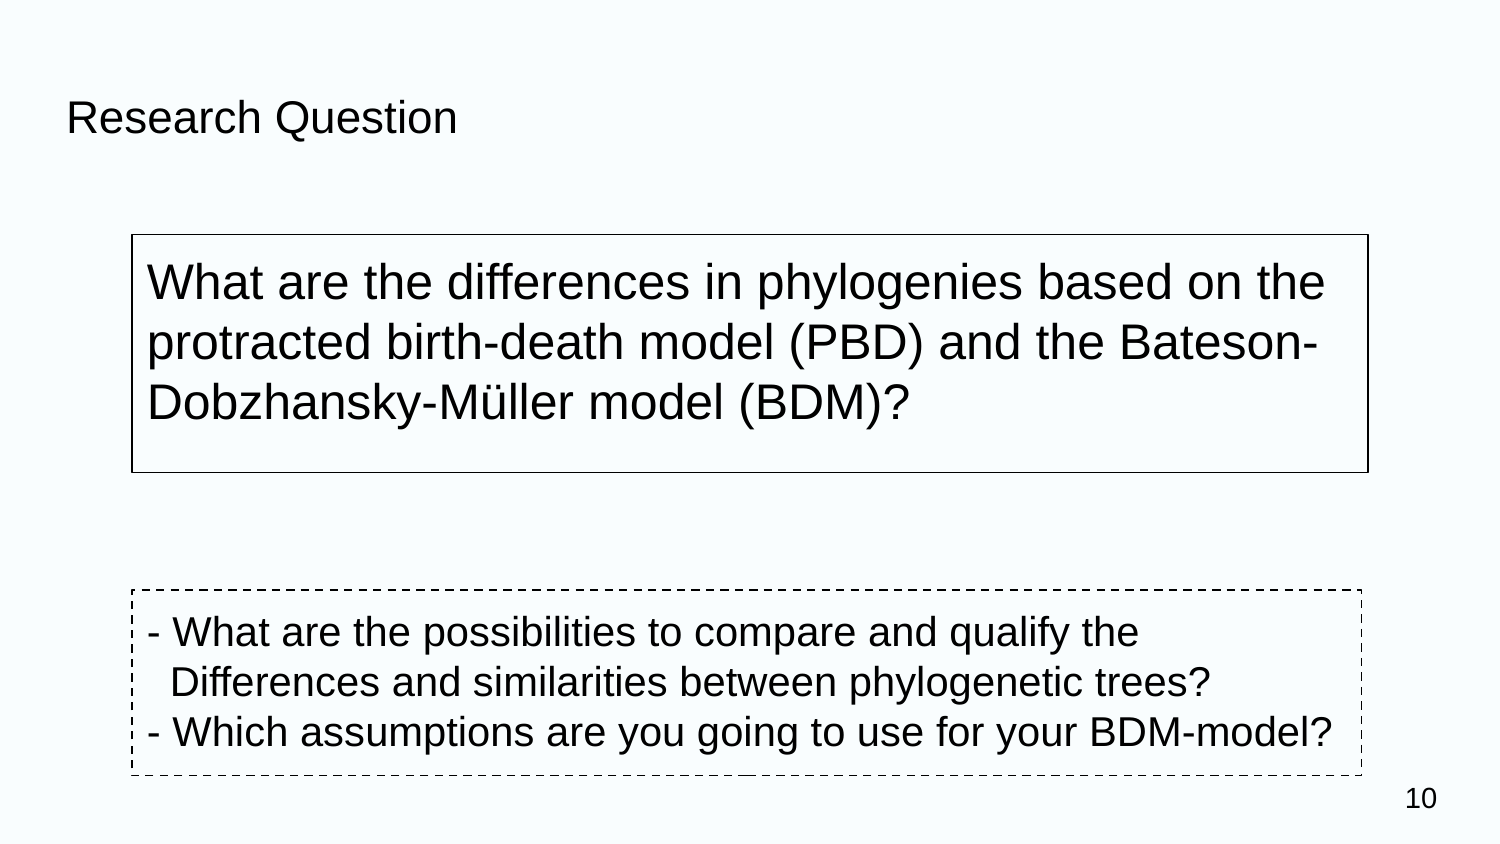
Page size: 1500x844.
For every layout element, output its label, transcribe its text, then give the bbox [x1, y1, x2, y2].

title Research Question [51, 72, 1449, 167]
text_box - What are the possibilities to compare and qualify the Differences and similarities between phylogenetic trees? - Which assumptions are you going to use for your BDM-model? [131, 590, 1362, 776]
list What are the differences in phylogenies based on the protracted birth-death model (PBD) and the Bateson-Dobzhansky-Müller model (BDM)? [131, 234, 1369, 473]
slide_number <getal> [1389, 764, 1480, 830]
